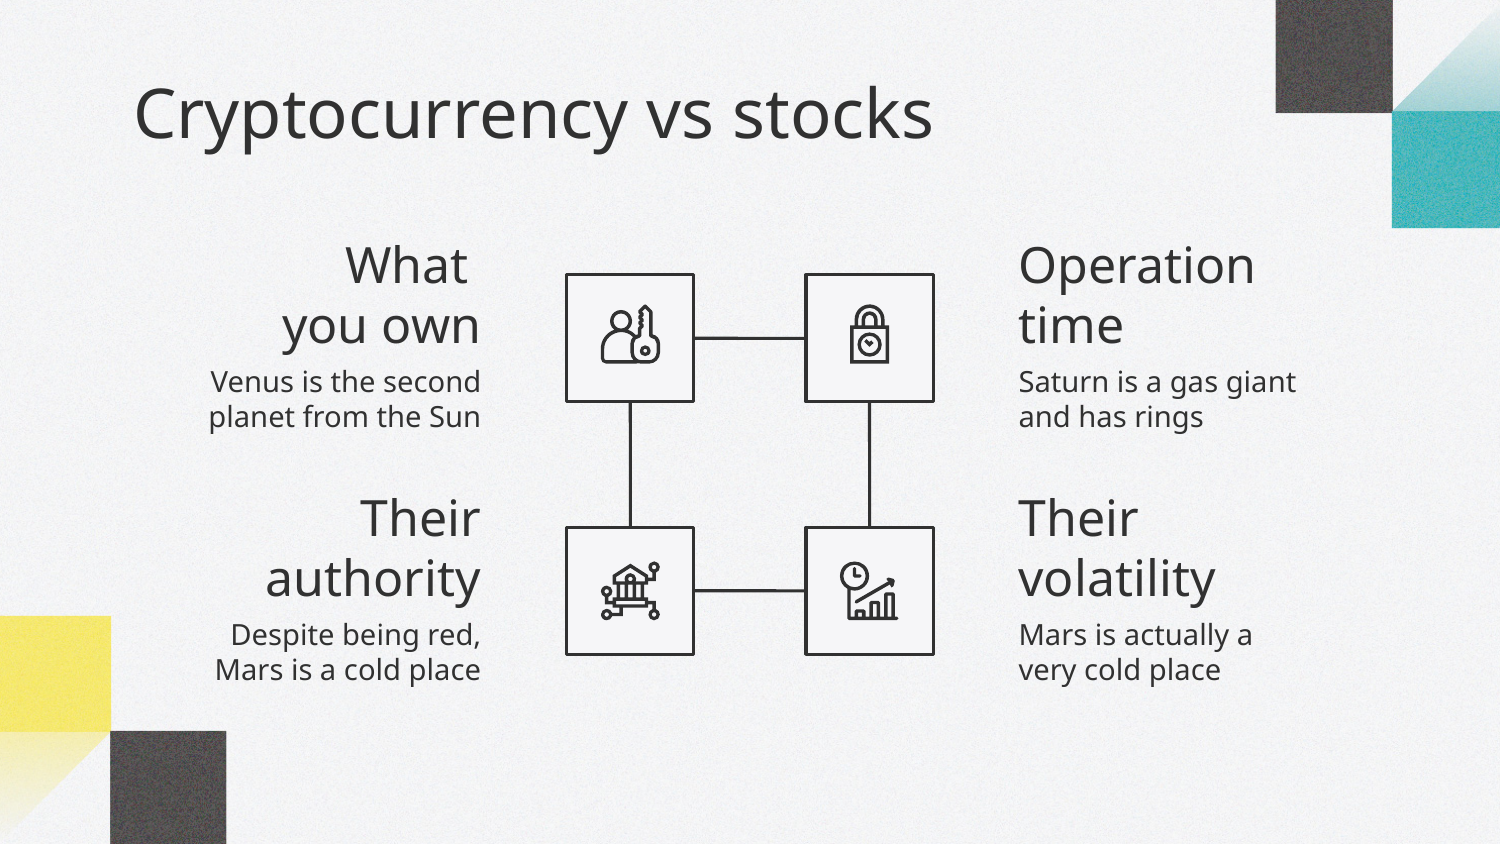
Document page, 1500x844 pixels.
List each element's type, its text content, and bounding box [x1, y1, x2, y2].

text_box Their volatility [1003, 490, 1327, 602]
text_box Despite being red, Mars is a cold place [173, 611, 497, 691]
title Cryptocurrency vs stocks [118, 63, 1159, 158]
text_box Operation time [1003, 238, 1327, 349]
text_box [806, 274, 934, 402]
text_box Venus is the second planet from the Sun [173, 358, 497, 439]
text_box [566, 527, 694, 655]
text_box Their authority [173, 491, 497, 602]
text_box Mars is actually a very cold place [1003, 611, 1327, 691]
text_box What you own [173, 238, 497, 349]
picture [0, 0, 1500, 844]
text_box [566, 274, 694, 402]
text_box [806, 527, 934, 655]
text_box Saturn is a gas giant and has rings [1003, 358, 1327, 439]
